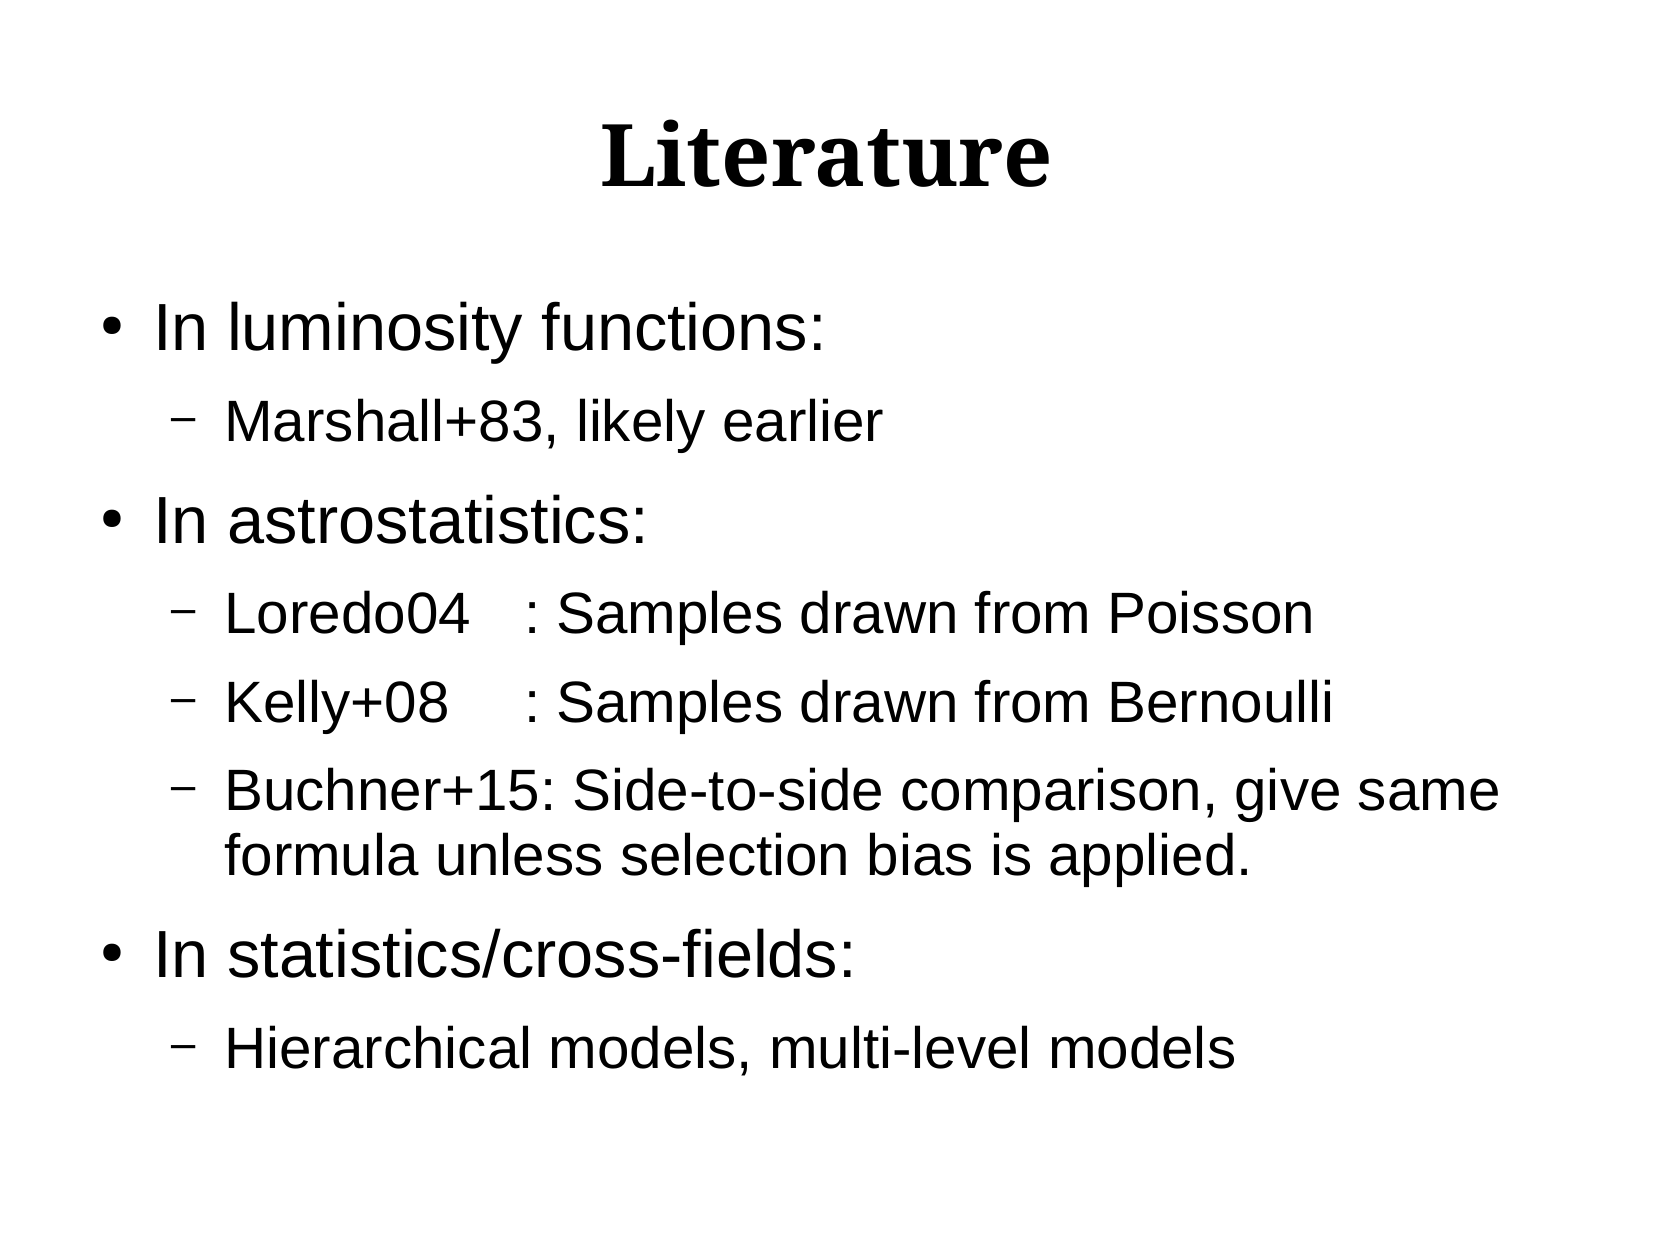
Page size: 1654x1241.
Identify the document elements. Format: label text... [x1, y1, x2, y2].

list In luminosity functions: Marshall+83, likely earlier In astrostatistics: Loredo04 : Samples drawn from Poisson Kelly+08 : Samples drawn from Bernoulli Buchner+15: Side-to-side comparison, give same formula unless selection bias is applied. In statistics/cross-fields: Hierarchical models, multi-level models [82, 290, 1571, 1185]
title Literature [82, 49, 1571, 257]
